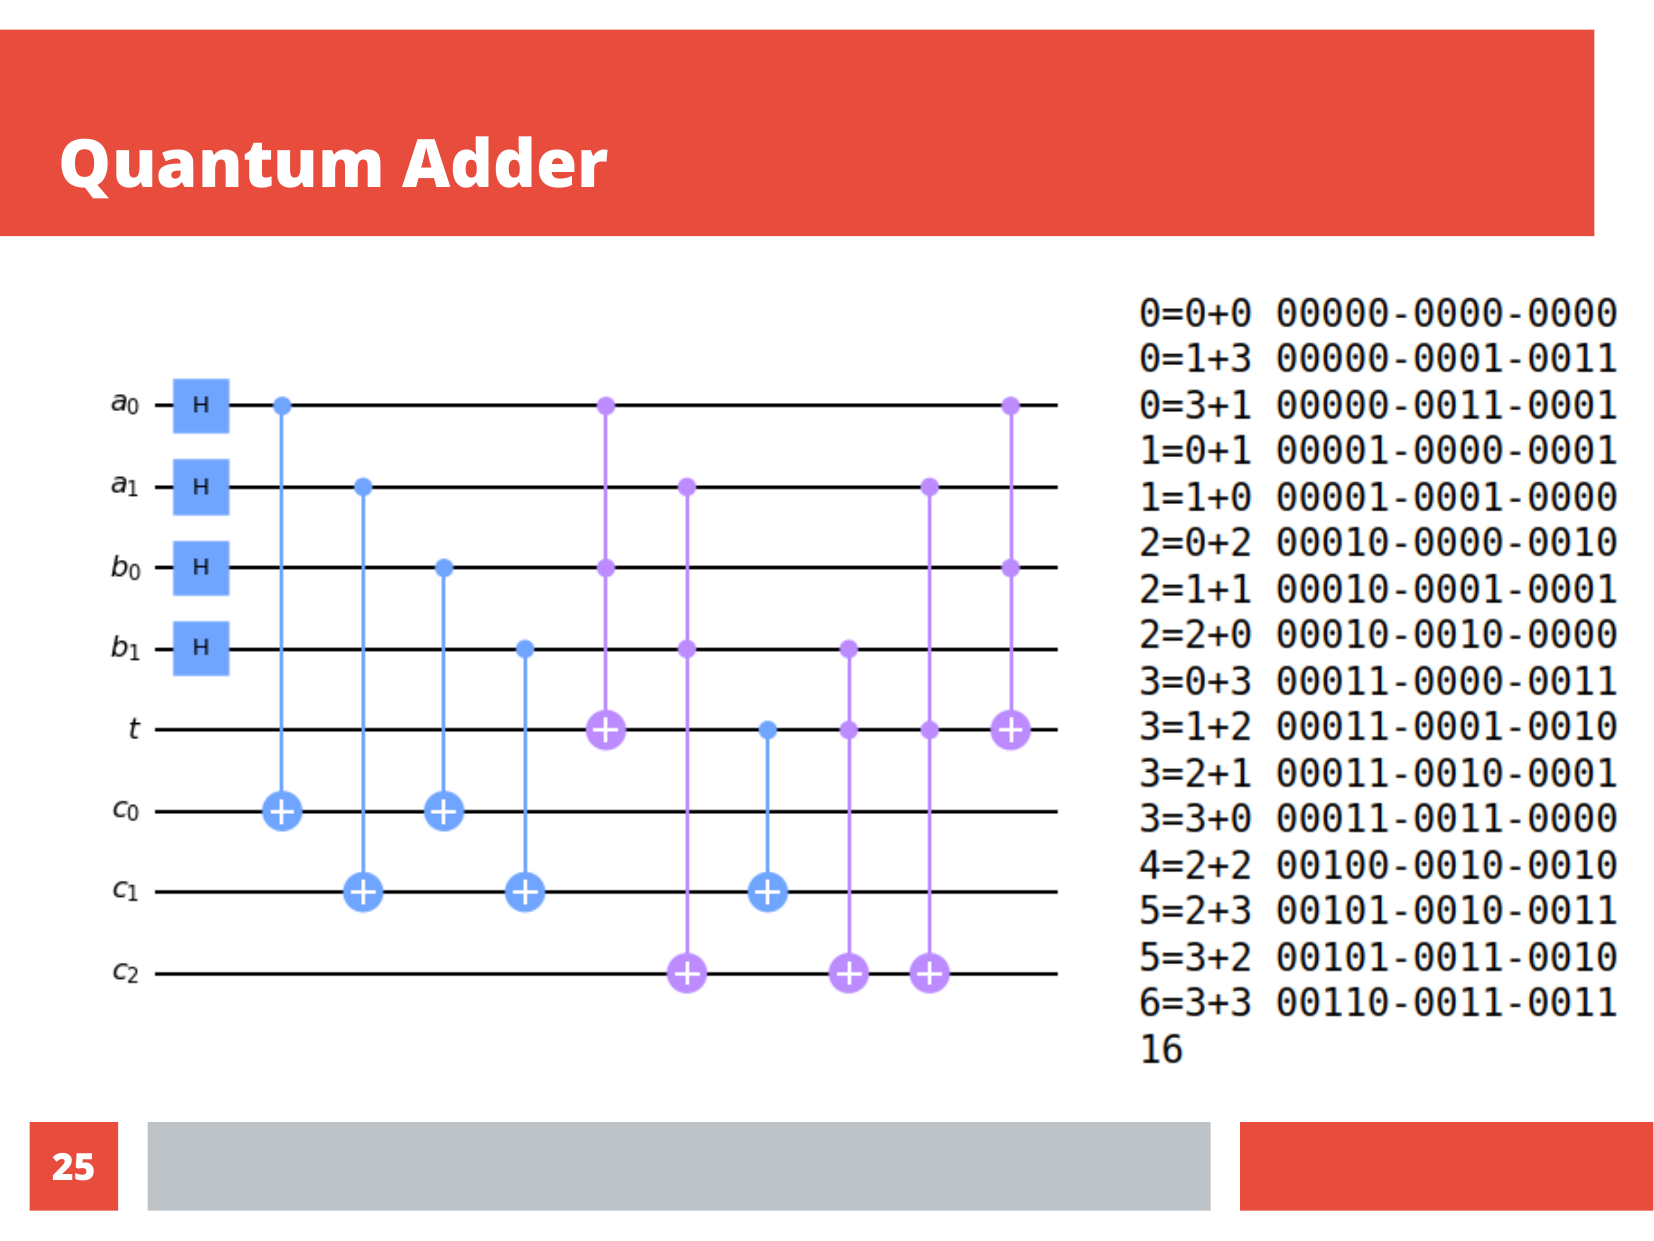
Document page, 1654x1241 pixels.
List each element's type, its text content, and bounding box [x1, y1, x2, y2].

title Quantum Adder [59, 59, 1595, 207]
picture [45, 329, 1076, 1035]
picture [1102, 273, 1642, 1095]
